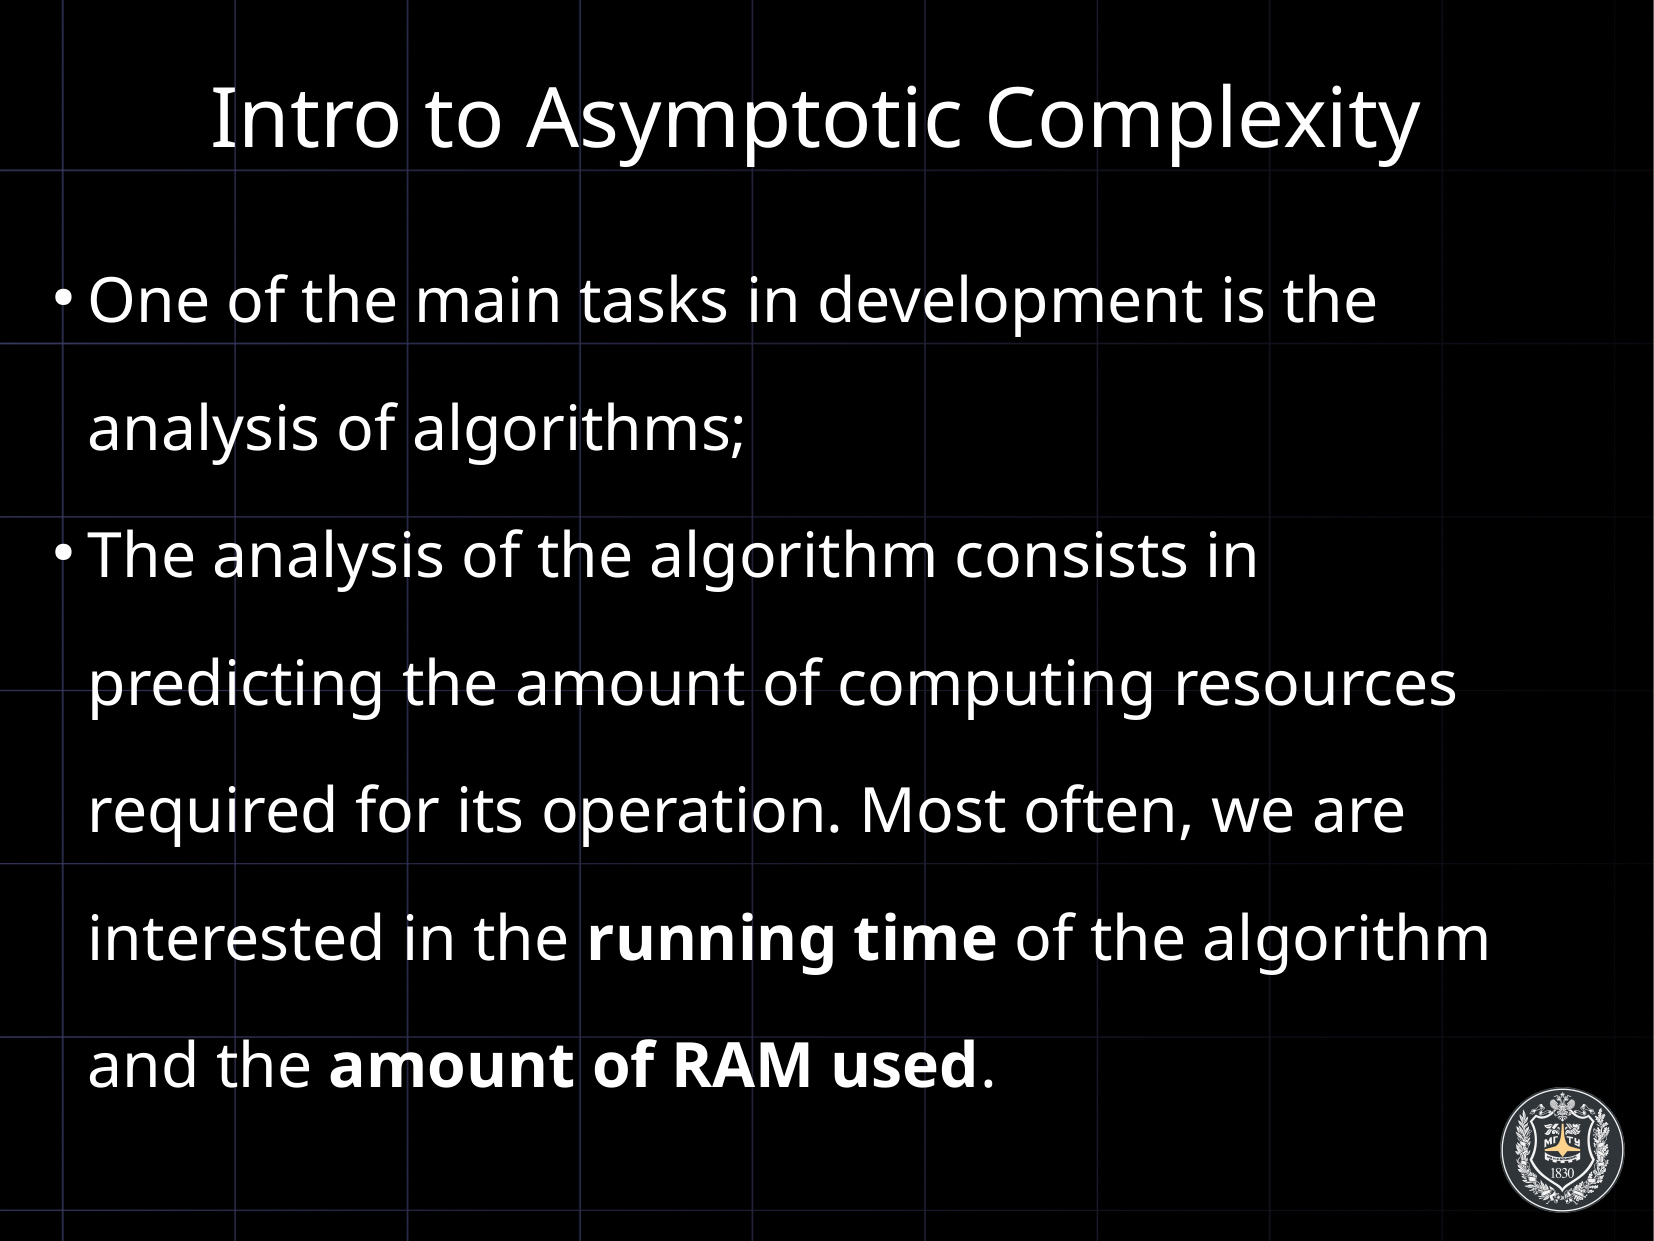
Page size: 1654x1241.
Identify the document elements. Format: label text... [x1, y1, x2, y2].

picture [0, 0, 1654, 1241]
text_box One of the main tasks in development is the analysis of algorithms; The analysis of the algorithm consists in predicting the amount of computing resources required for its operation. Most often, we are interested in the running time of the algorithm and the amount of RAM used. [37, 206, 1576, 1095]
title Intro to Asymptotic Complexity [82, 37, 1571, 193]
